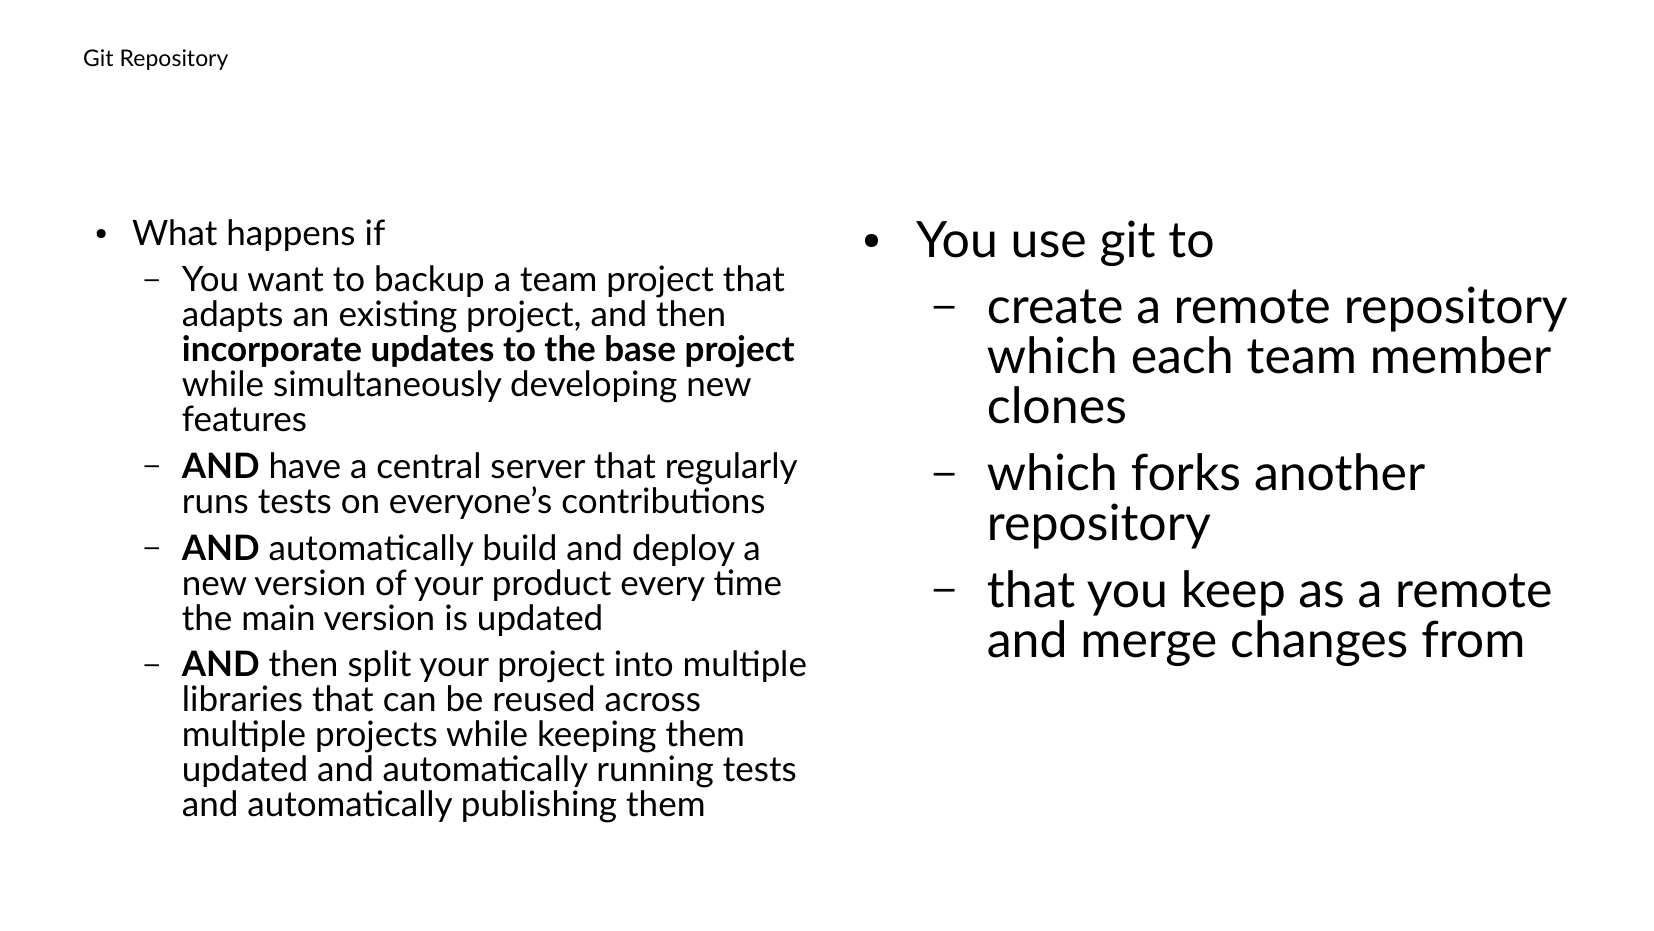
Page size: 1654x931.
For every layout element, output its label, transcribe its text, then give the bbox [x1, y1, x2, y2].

list What happens if You want to backup a team project that adapts an existing project, and then incorporate updates to the base project while simultaneously developing new features AND have a central server that regularly runs tests on everyone’s contributions AND automatically build and deploy a new version of your product every time the main version is updated AND then split your project into multiple libraries that can be reused across multiple projects while keeping them updated and automatically running tests and automatically publishing them [82, 217, 809, 839]
title Git Repository [83, 0, 1571, 119]
list You use git to create a remote repository which each team member clones which forks another repository that you keep as a remote and merge changes from [845, 217, 1572, 839]
